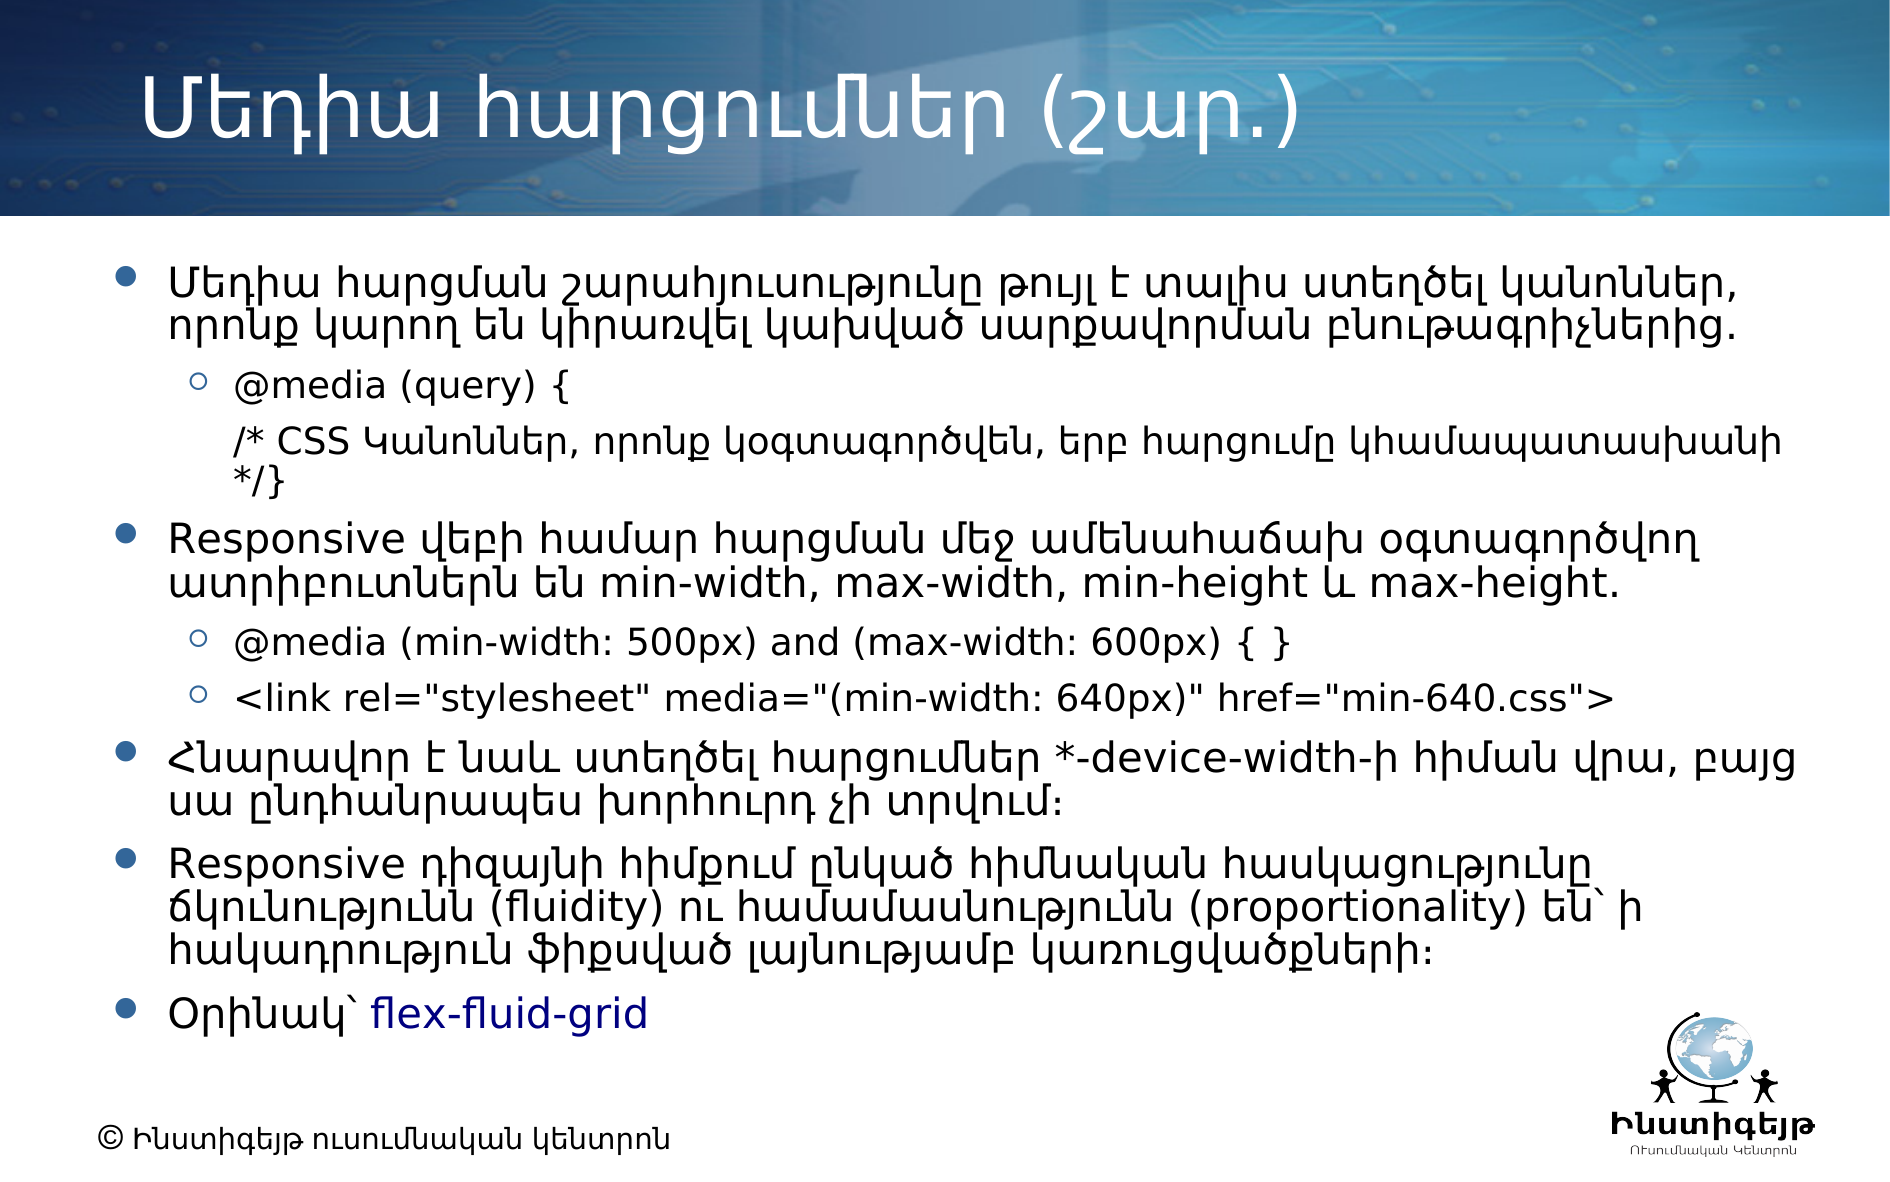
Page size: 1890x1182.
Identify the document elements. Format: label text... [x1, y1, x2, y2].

text_box Մեդիա հարցումներ (շար.) [138, 82, 1801, 87]
picture [1612, 1012, 1815, 1157]
list Մեդիա հարցման շարահյուսությունը թույլ է տալիս ստեղծել կանոններ, որոնք կարող են կիրառվել կախված սարքավորման բնութագրիչներից․ @media (query) { /* CSS Կանոններ, որոնք կօգտագործվեն, երբ հարցումը կհամապատասխանի */} Responsive վեբի համար հարցման մեջ ամենահաճախ օգտագործվող ատրիբուտներն են min-width, max-width, min-height և max-height․ @media (min-width: 500px) and (max-width: 600px) { } <link rel="stylesheet" media="(min-width: 640px)" href="min-640.css"> Հնարավոր է նաև ստեղծել հարցումներ *-device-width-ի հիման վրա, բայց սա ընդհանրապես խորհուրդ չի տրվում։ Responsive դիզայնի հիմքում ընկած հիմնական հասկացությունը ճկունությունն (fluidity) ու համամասնությունն (proportionality) են՝ ի հակադրություն ֆիքսված լայնությամբ կառուցվածքների։ Օրինակ՝ flex-fluid-grid [112, 262, 1801, 291]
picture [0, 0, 1890, 216]
